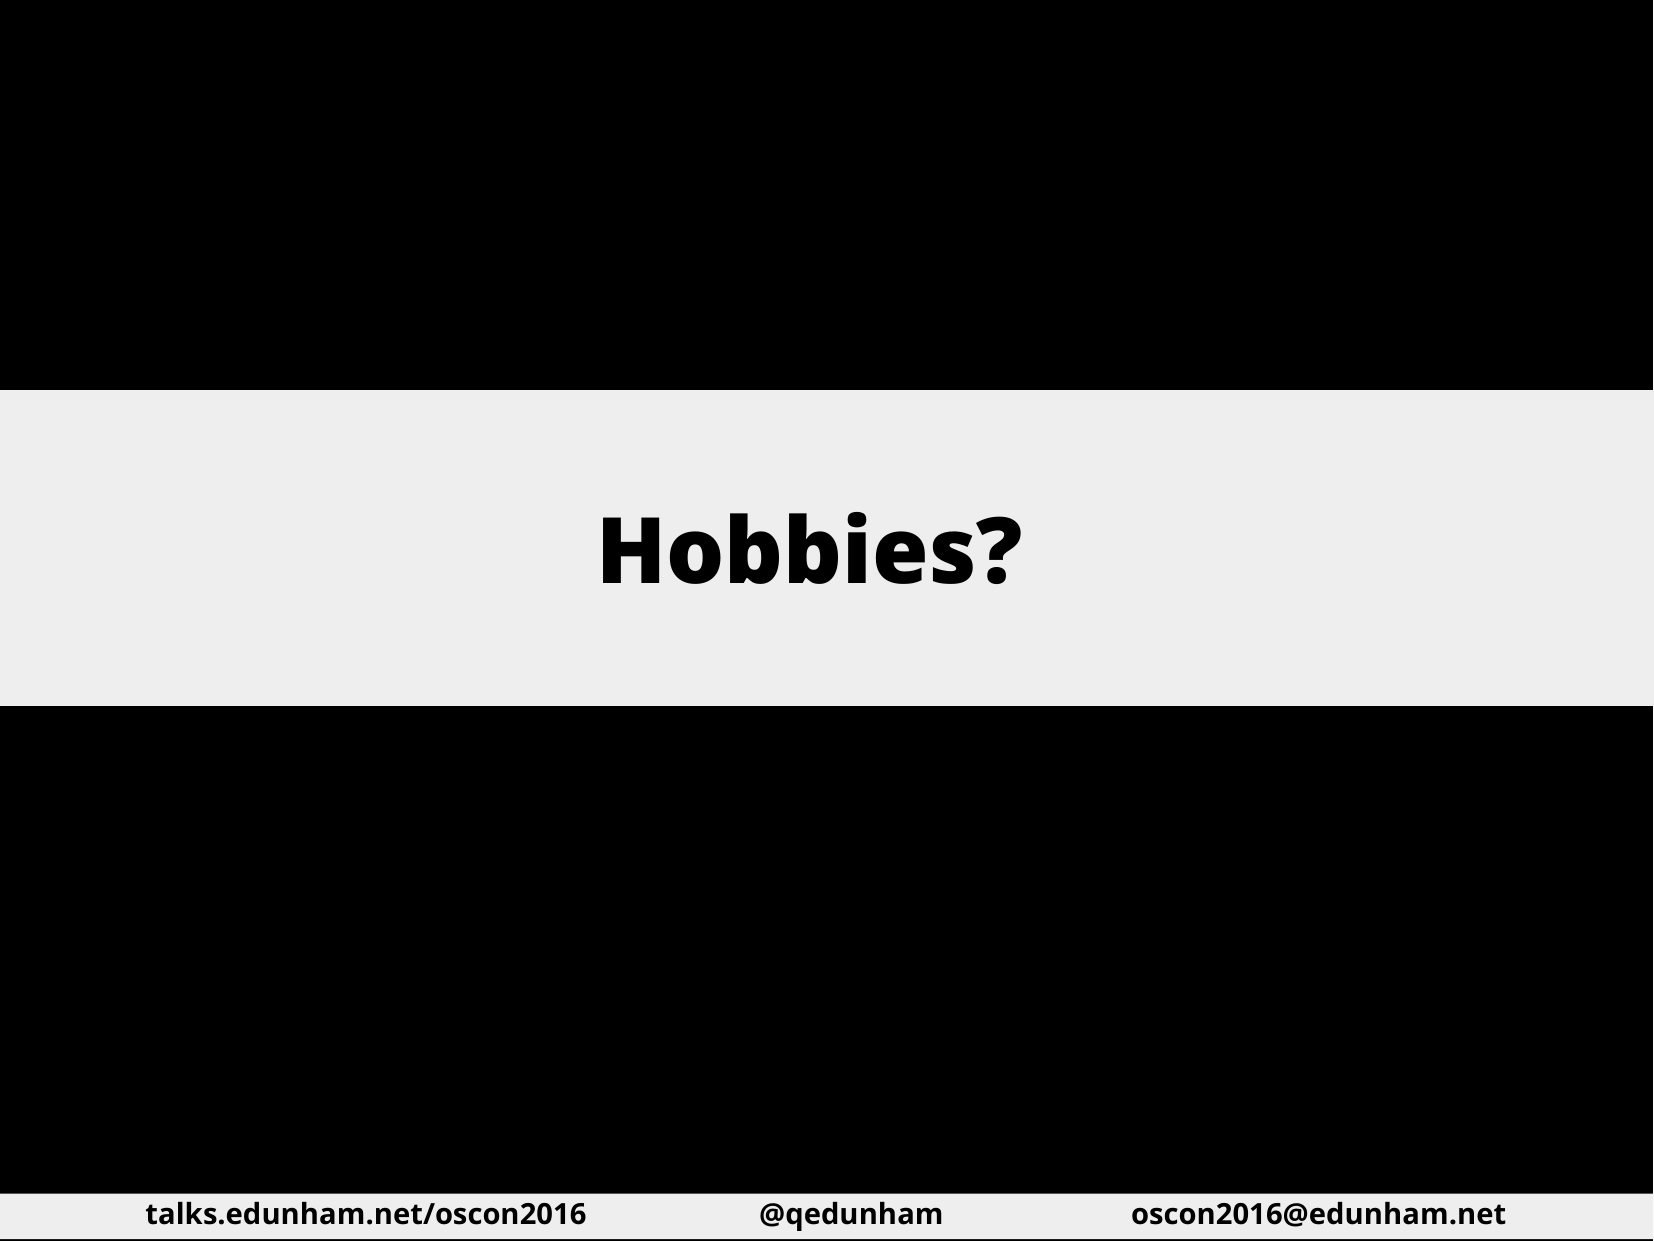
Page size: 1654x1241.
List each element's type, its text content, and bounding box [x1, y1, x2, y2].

title Hobbies? [0, 390, 1621, 706]
